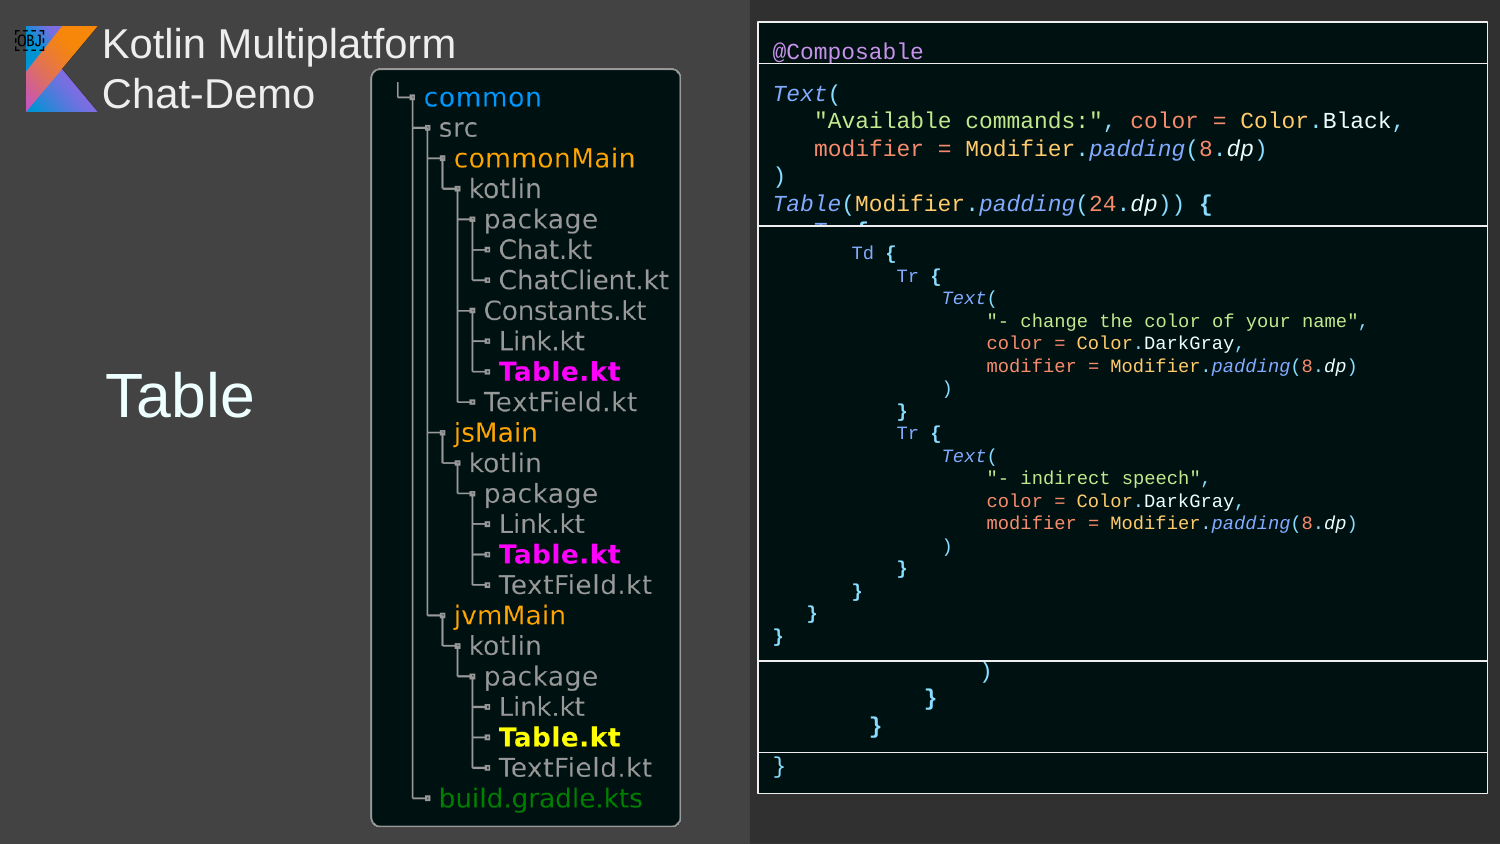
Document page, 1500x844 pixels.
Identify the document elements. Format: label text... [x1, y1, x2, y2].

text_box @Composable actual fun Table(modifier: Modifier, block: @Composable TableScope.() -> Unit) { org.jetbrains.compose.web.dom.Table { Row(modifier) { TableScope().block() } } } actual class TableScope { @Composable actual fun Tr(block: @Composable (TableScope.() -> Unit)) { org.jetbrains.compose.web.dom .Tr(null) { block() } } @Composable actual fun Td(block: @Composable (TableScope.() -> Unit)) { org.jetbrains.compose.web.dom .Td(null) { block() } } } [757, 21, 1488, 63]
text_box Td { Tr { Text( "- change the color of your name", color = Color.DarkGray, modifier = Modifier.padding(8.dp) ) } Tr { Text( "- indirect speech", color = Color.DarkGray, modifier = Modifier.padding(8.dp) ) } } } } [757, 226, 1488, 662]
text_box Text( "Available commands:", color = Color.Black, modifier = Modifier.padding(8.dp) ) Table(Modifier.padding(24.dp)) { Tr { Td { Tr { Text( "/color #[RGB-HEX]", modifier = Modifier.padding(8.dp), color = Color.Black ) } Tr { Text( "/me …", modifier = Modifier.padding(8.dp), color = Color.Black ) } } [757, 662, 1488, 753]
text_box Text( "Available commands:", color = Color.Black, modifier = Modifier.padding(8.dp) ) Table(Modifier.padding(24.dp)) { Tr { Td { Tr { Text( "/color #[RGB-HEX]", modifier = Modifier.padding(8.dp), color = Color.Black ) } Tr { Text( "/me …", modifier = Modifier.padding(8.dp), color = Color.Black ) } } [757, 63, 1488, 226]
picture [26, 26, 98, 112]
picture [356, 35, 710, 844]
text_box @Composable actual fun Table(modifier: Modifier, block: @Composable TableScope.() -> Unit) { org.jetbrains.compose.web.dom.Table { Row(modifier) { TableScope().block() } } } actual class TableScope { @Composable actual fun Tr(block: @Composable (TableScope.() -> Unit)) { org.jetbrains.compose.web.dom .Tr(null) { block() } } @Composable actual fun Td(block: @Composable (TableScope.() -> Unit)) { org.jetbrains.compose.web.dom .Td(null) { block() } } } [757, 753, 1488, 794]
title Table [43, 301, 318, 446]
